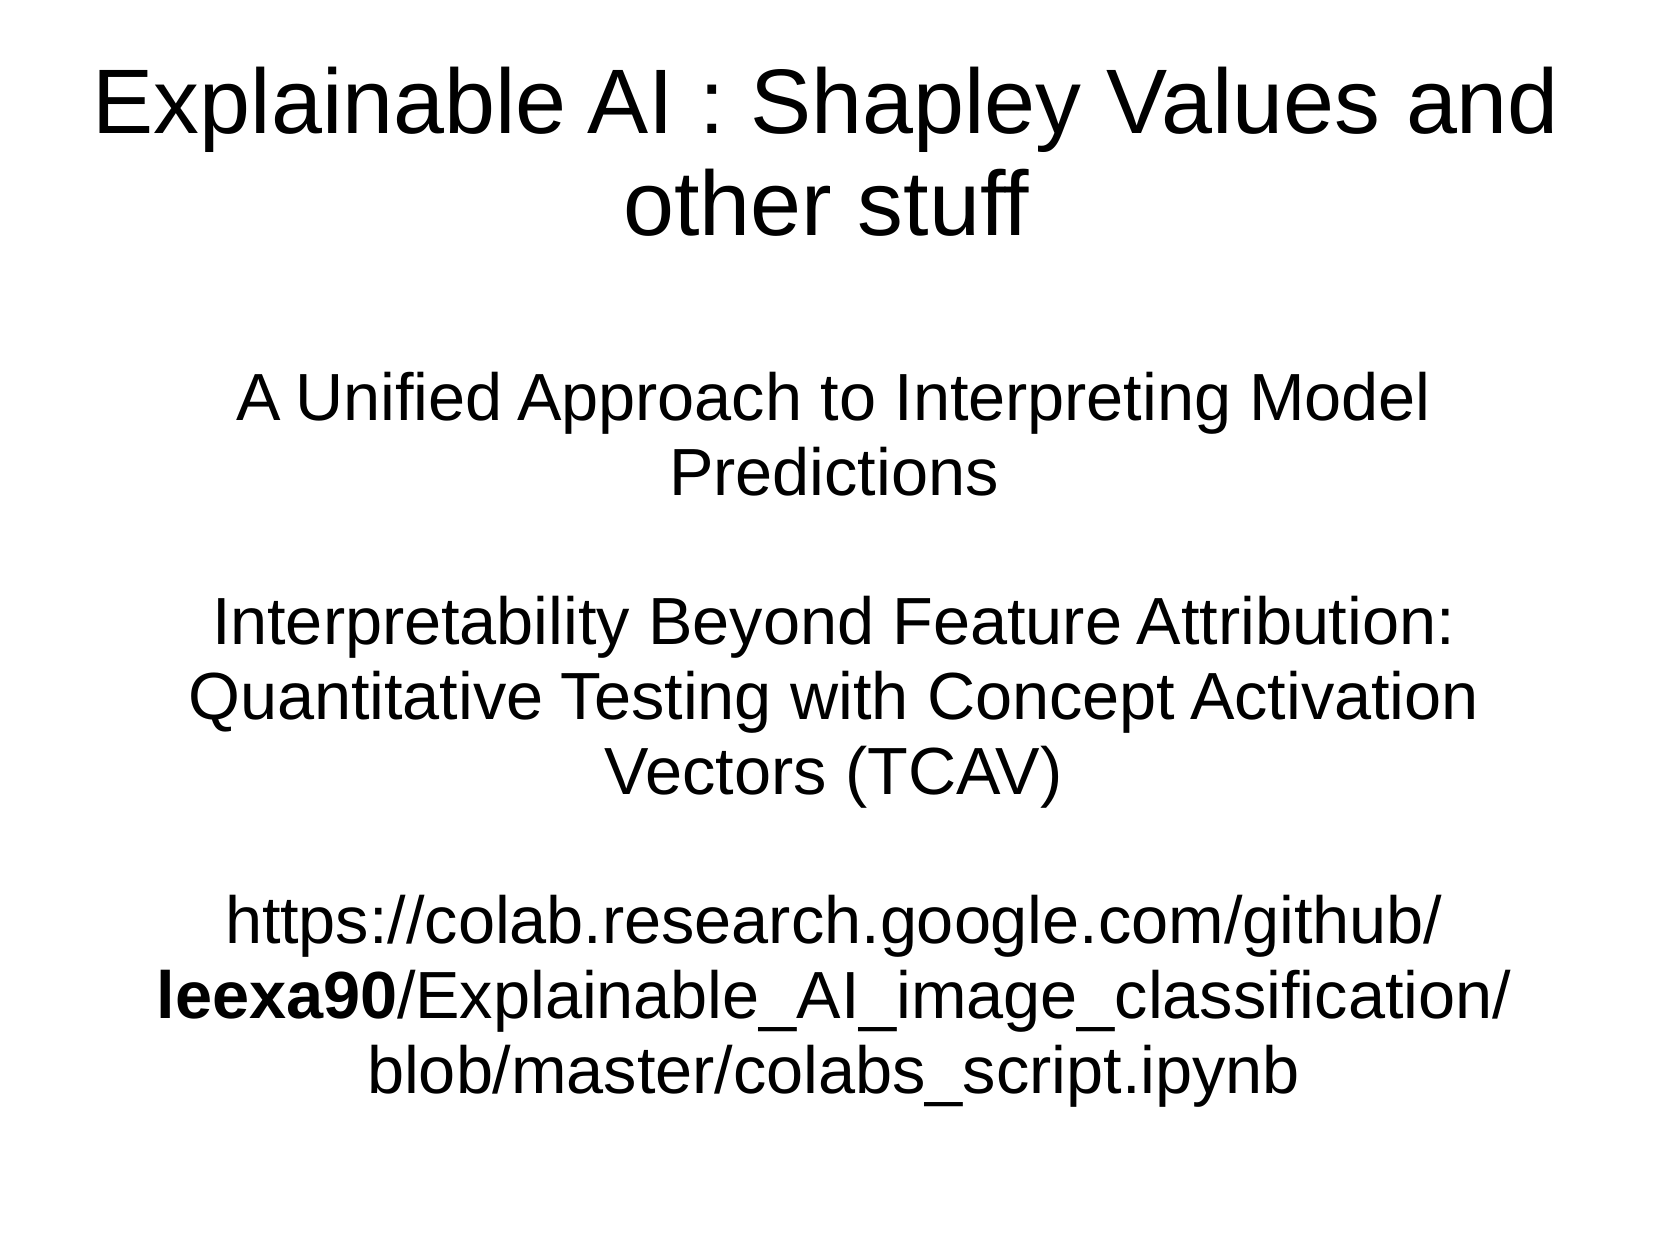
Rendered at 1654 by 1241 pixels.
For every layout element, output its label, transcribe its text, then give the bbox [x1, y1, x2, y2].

title Explainable AI : Shapley Values and other stuff [82, 49, 1571, 257]
subtitle A Unified Approach to Interpreting Model Predictions Interpretability Beyond Feature Attribution: Quantitative Testing with Concept Activation Vectors (TCAV) https://colab.research.google.com/github/leexa90/Explainable_AI_image_classification/blob/master/colabs_script.ipynb [90, 360, 1579, 1108]
